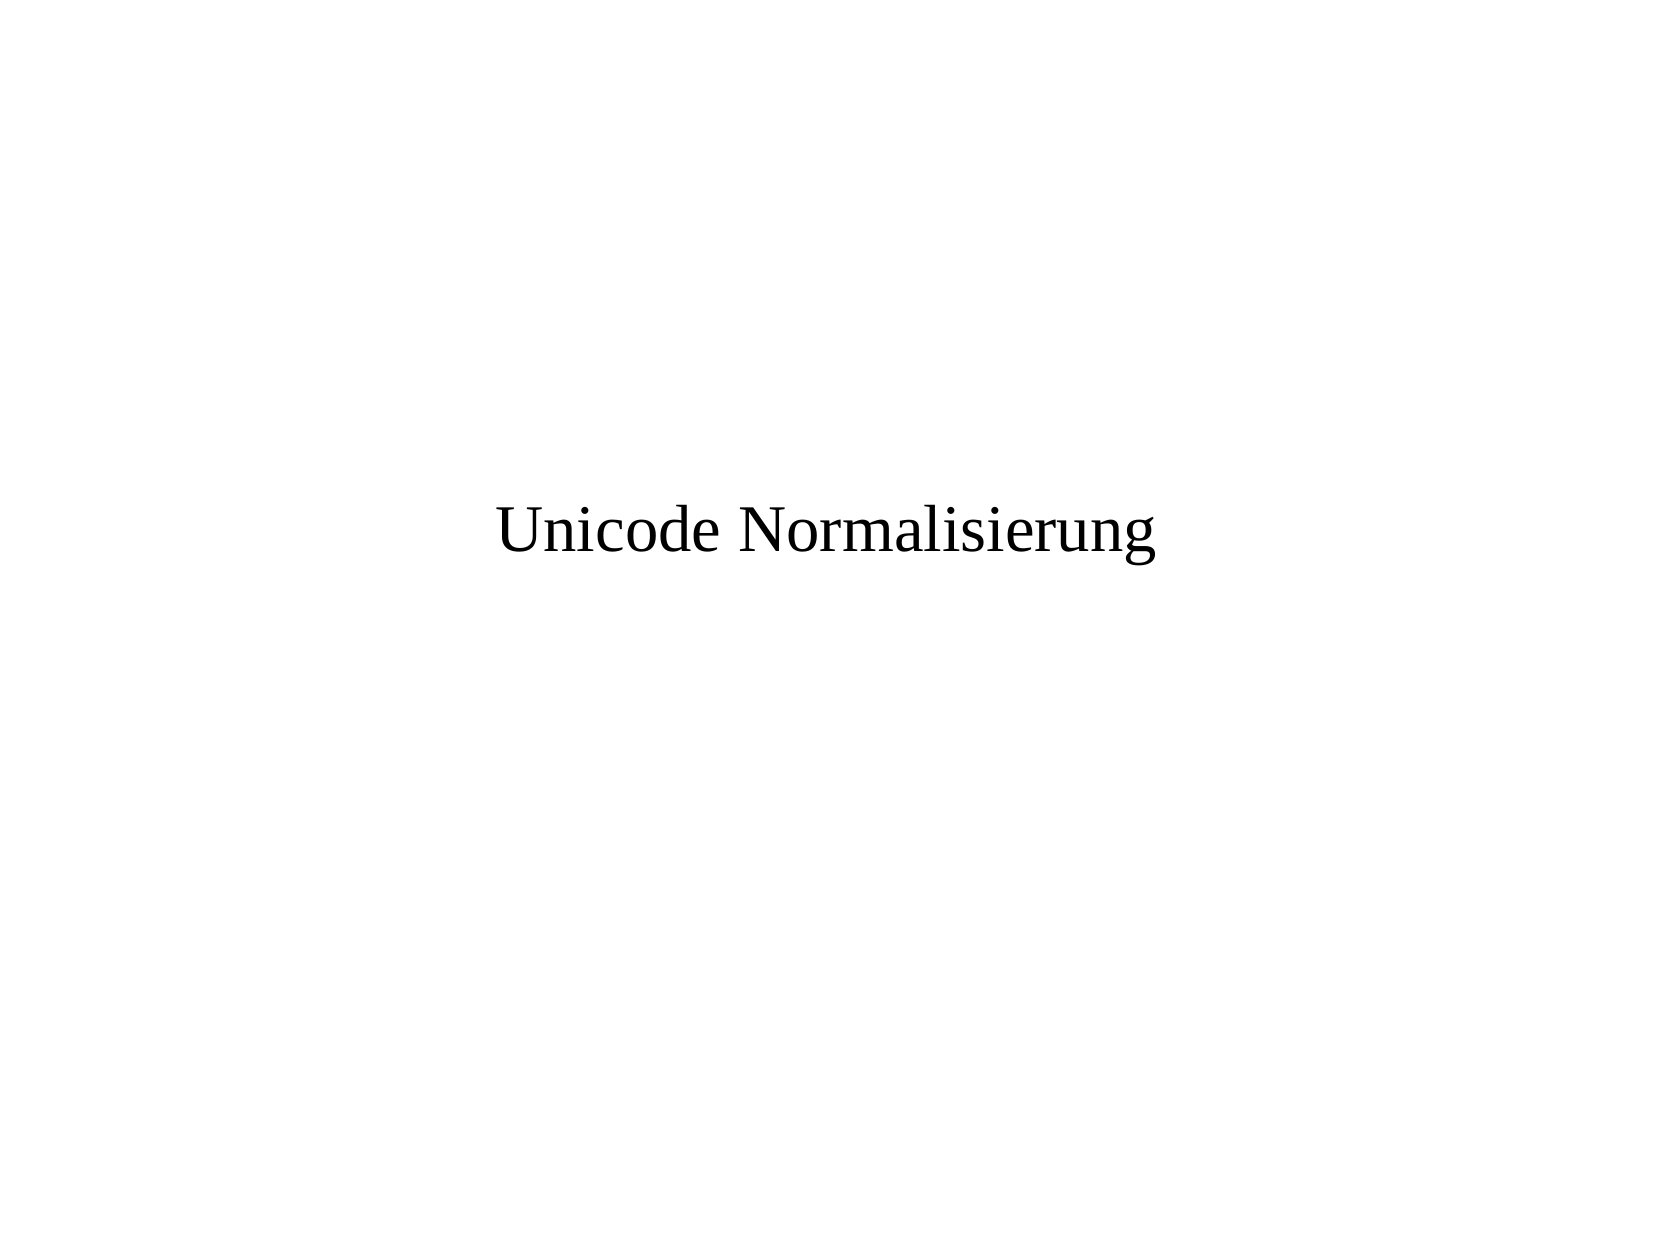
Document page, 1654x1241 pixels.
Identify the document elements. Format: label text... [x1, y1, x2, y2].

subtitle Unicode Normalisierung [82, 49, 1571, 1010]
